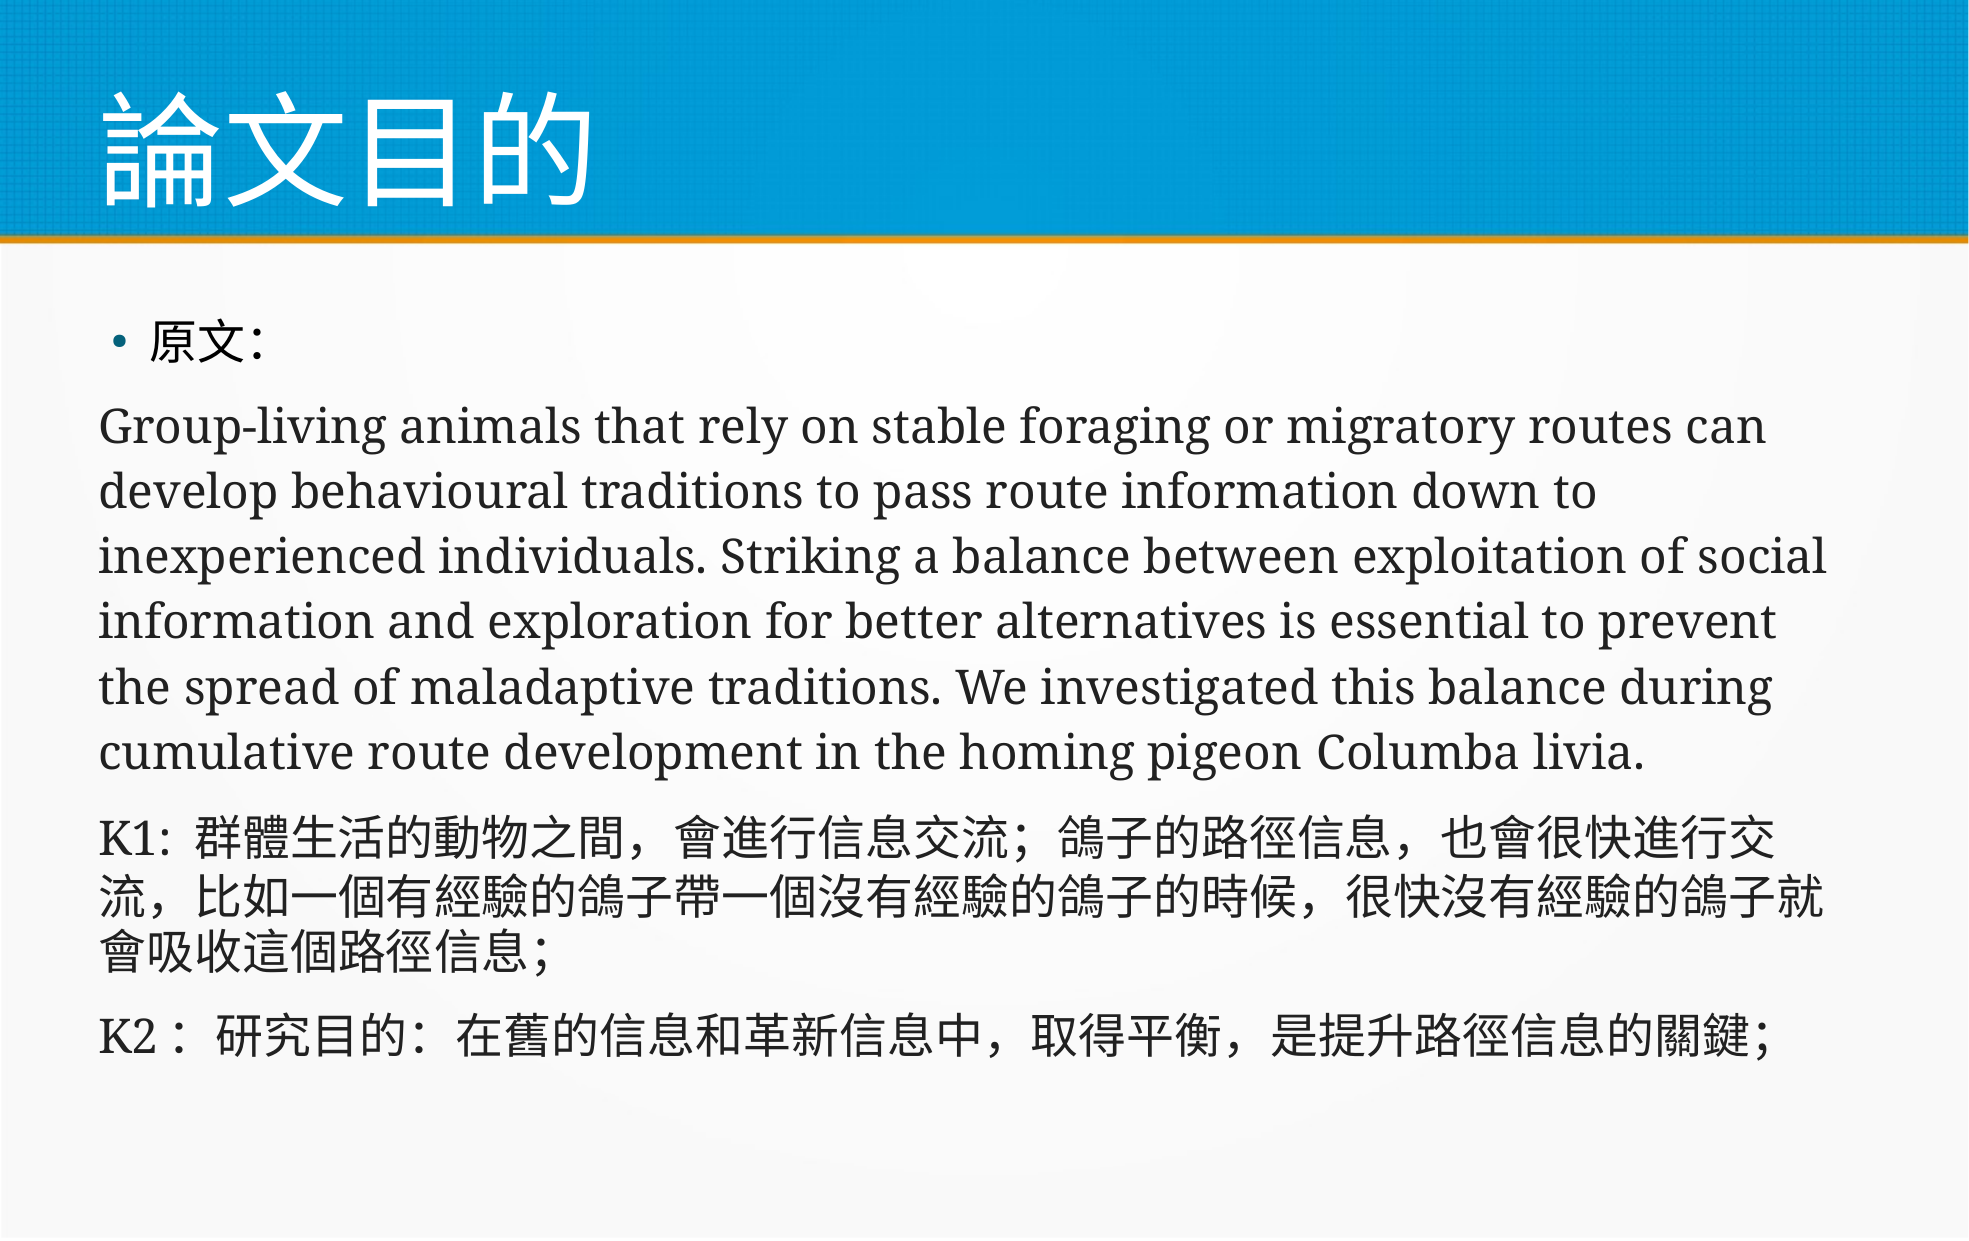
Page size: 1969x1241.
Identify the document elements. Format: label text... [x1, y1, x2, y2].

title 論文目的 [98, 19, 1870, 227]
picture [0, 233, 1969, 1241]
list 原文： Group-living animals that rely on stable foraging or migratory routes can develop behavioural traditions to pass route information down to inexperienced individuals. Striking a balance between exploitation of social information and exploration for better alternatives is essential to prevent the spread of maladaptive traditions. We investigated this balance during cumulative route development in the homing pigeon Columba livia. K1: 群體生活的動物之間，會進行信息交流；鴿子的路徑信息，也會很快進行交流，比如一個有經驗的鴿子帶一個沒有經驗的鴿子的時候，很快沒有經驗的鴿子就會吸收這個路徑信息； K2：研究目的：在舊的信息和革新信息中，取得平衡，是提升路徑信息的關鍵； [98, 315, 1861, 1081]
